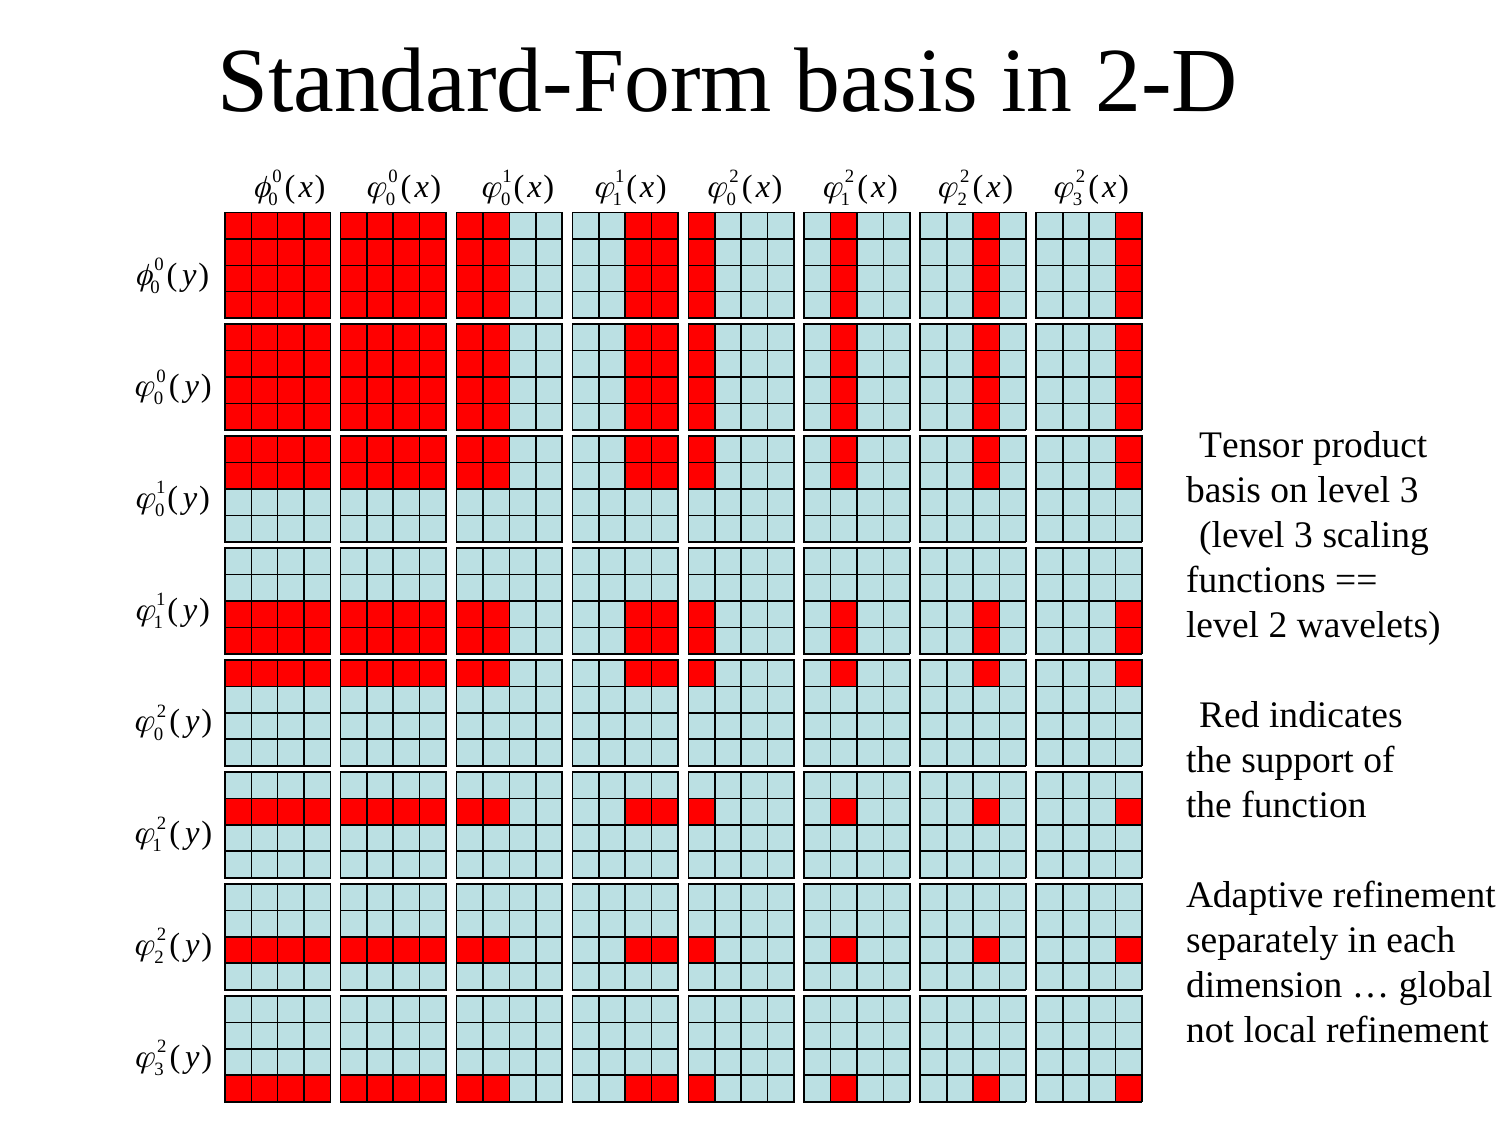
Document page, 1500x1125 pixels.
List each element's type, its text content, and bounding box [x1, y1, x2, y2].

text_box [572, 996, 679, 1102]
text_box [572, 548, 679, 654]
chart [130, 361, 218, 413]
text_box [1036, 212, 1142, 319]
text_box [340, 996, 447, 1102]
text_box [456, 996, 563, 1102]
chart [130, 808, 218, 860]
text_box [688, 996, 795, 1102]
text_box [224, 772, 331, 878]
text_box [224, 212, 331, 319]
text_box [340, 324, 447, 430]
text_box [572, 772, 679, 878]
text_box [340, 660, 447, 766]
text_box [340, 212, 447, 319]
text_box [572, 660, 679, 766]
text_box [688, 212, 795, 319]
text_box [804, 548, 910, 654]
text_box [804, 996, 910, 1102]
text_box [920, 324, 1027, 430]
text_box [340, 884, 447, 990]
chart [590, 162, 673, 214]
text_box [804, 772, 910, 878]
chart [132, 473, 216, 525]
text_box [688, 548, 795, 654]
text_box [224, 884, 331, 990]
text_box [1036, 324, 1142, 430]
text_box [340, 548, 447, 654]
text_box [1036, 996, 1142, 1102]
chart [249, 162, 332, 214]
chart [1050, 162, 1134, 214]
text_box [1036, 436, 1142, 542]
chart [934, 162, 1019, 214]
text_box [688, 772, 795, 878]
text_box [920, 436, 1027, 542]
text_box [920, 772, 1027, 878]
text_box [804, 660, 910, 766]
text_box Tensor product basis on level 3 (level 3 scaling functions == level 2 wavelets) Red indicates the support of the function Adaptive refinement separately in each dimension … global not local refinement [1171, 412, 1500, 1058]
text_box [456, 436, 563, 542]
text_box [340, 436, 447, 542]
text_box [920, 996, 1027, 1102]
text_box [920, 548, 1027, 654]
chart [362, 162, 447, 214]
text_box [456, 884, 563, 990]
chart [130, 920, 218, 972]
text_box [224, 324, 331, 430]
text_box [804, 324, 910, 430]
chart [819, 162, 903, 214]
text_box [572, 436, 679, 542]
text_box [688, 884, 795, 990]
chart [132, 585, 216, 637]
text_box [1036, 548, 1142, 654]
text_box [688, 324, 795, 430]
text_box [456, 212, 563, 319]
text_box [1036, 772, 1142, 878]
text_box [224, 660, 331, 766]
text_box [920, 212, 1027, 319]
text_box [1036, 884, 1142, 990]
text_box [688, 660, 795, 766]
chart [131, 1032, 218, 1084]
chart [703, 162, 788, 214]
chart [478, 162, 560, 214]
text_box [920, 884, 1027, 990]
chart [132, 249, 216, 302]
text_box [456, 772, 563, 878]
text_box [688, 436, 795, 542]
text_box [340, 772, 447, 878]
text_box [1036, 660, 1142, 766]
text_box [456, 324, 563, 430]
text_box [224, 996, 331, 1102]
text_box [456, 548, 563, 654]
text_box [920, 660, 1027, 766]
text_box [804, 884, 910, 990]
title Standard-Form basis in 2-D [75, 12, 1351, 138]
text_box [224, 548, 331, 654]
text_box [456, 660, 563, 766]
text_box [804, 212, 910, 319]
chart [130, 696, 218, 748]
text_box [572, 884, 679, 990]
text_box [572, 212, 679, 319]
text_box [804, 436, 910, 542]
text_box [572, 324, 679, 430]
text_box [224, 436, 331, 542]
